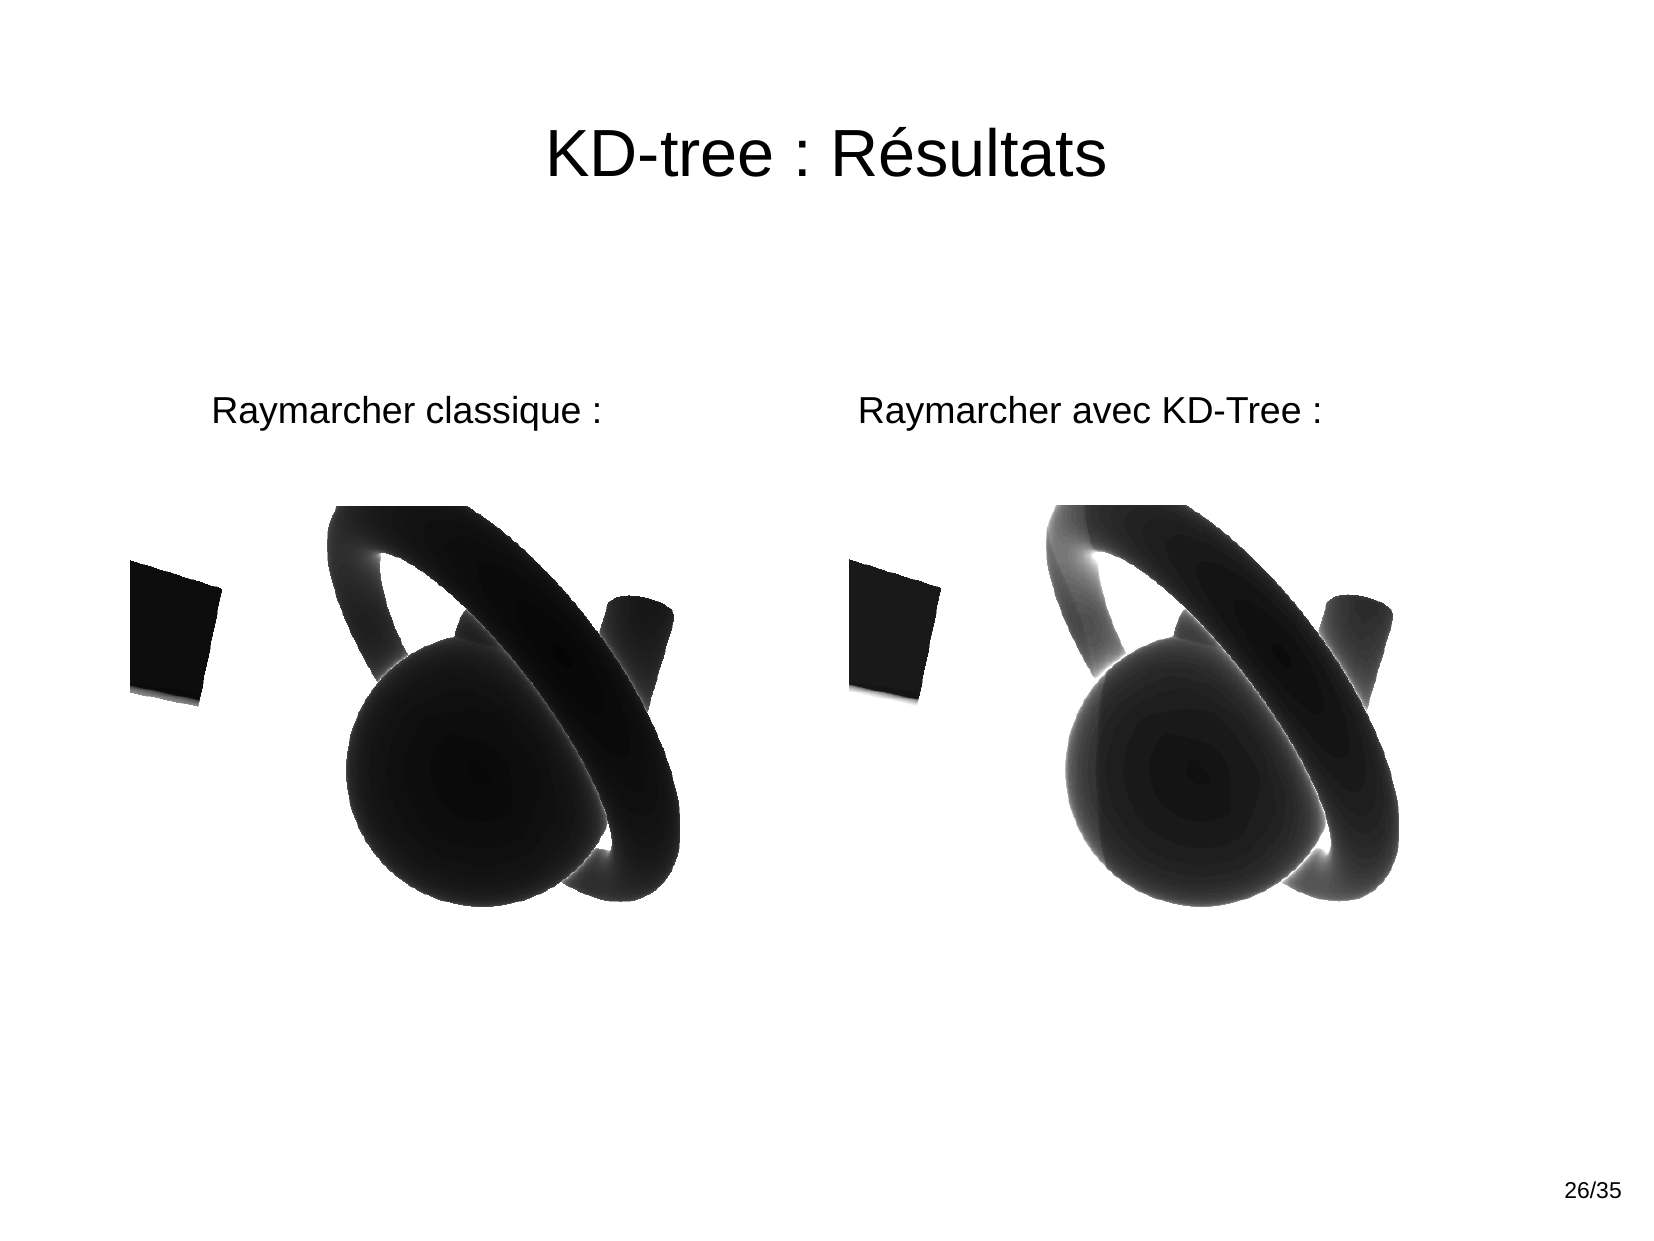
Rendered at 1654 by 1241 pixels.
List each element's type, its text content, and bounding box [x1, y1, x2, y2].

title KD-tree : Résultats [82, 49, 1571, 257]
picture [849, 505, 1553, 1034]
picture [130, 506, 834, 1034]
text_box 26/35 [1549, 1170, 1637, 1211]
text_box Raymarcher classique : [196, 382, 618, 440]
text_box Raymarcher avec KD-Tree : [843, 382, 1343, 446]
